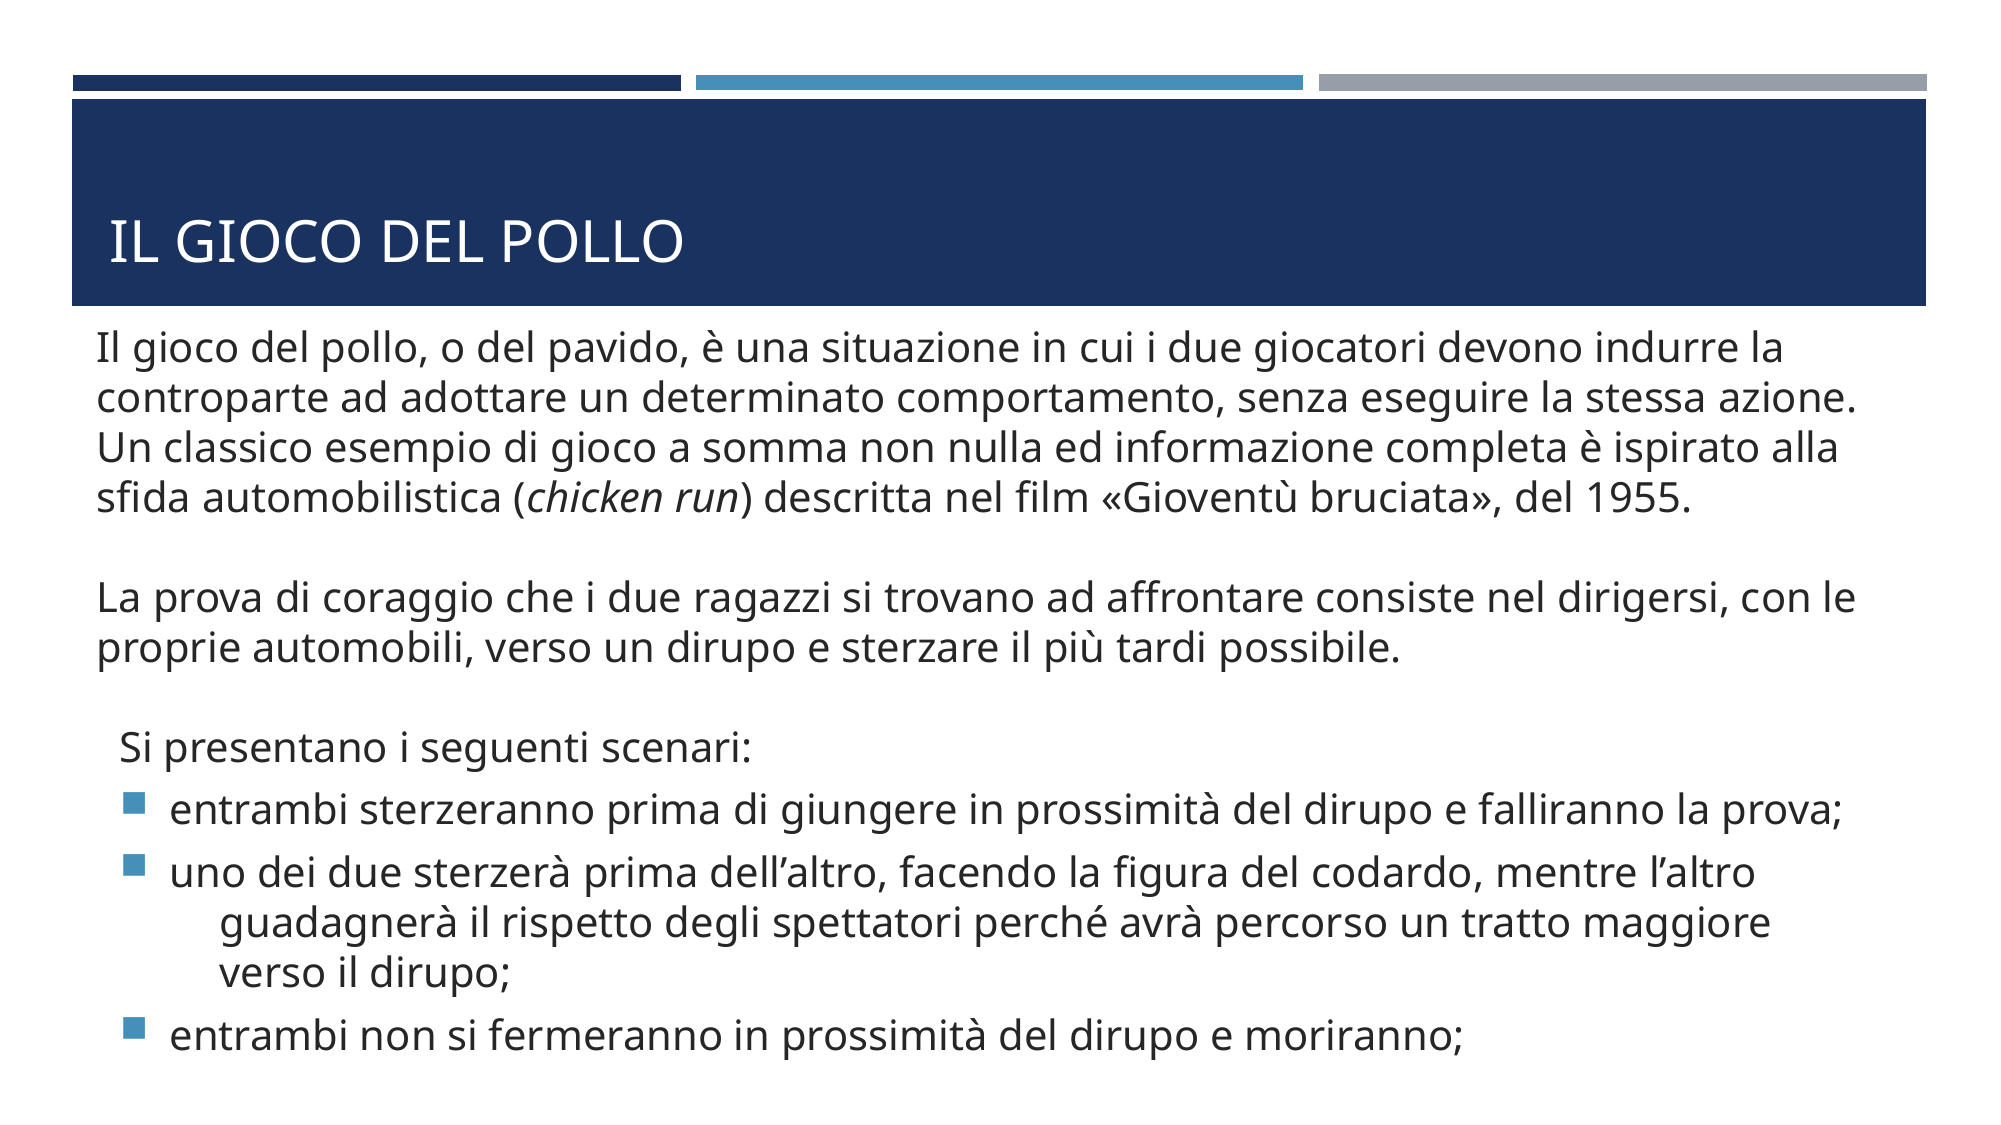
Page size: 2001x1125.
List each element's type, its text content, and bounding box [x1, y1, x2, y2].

title Il gioco del pollo [94, 119, 1904, 282]
text_box Il gioco del pollo, o del pavido, è una situazione in cui i due giocatori devono indurre la controparte ad adottare un determinato comportamento, senza eseguire la stessa azione. Un classico esempio di gioco a somma non nulla ed informazione completa è ispirato alla sfida automobilistica (chicken run) descritta nel film «Gioventù bruciata», del 1955. La prova di coraggio che i due ragazzi si trovano ad affrontare consiste nel dirigersi, con le proprie automobili, verso un dirupo e sterzare il più tardi possibile. [81, 313, 1917, 682]
text_box Si presentano i seguenti scenari: entrambi sterzeranno prima di giungere in prossimità del dirupo e falliranno la prova; uno dei due sterzerà prima dell’altro, facendo la figura del codardo, mentre l’altro guadagnerà il rispetto degli spettatori perché avrà percorso un tratto maggiore verso il dirupo; entrambi non si fermeranno in prossimità del dirupo e moriranno; [104, 713, 1895, 1082]
